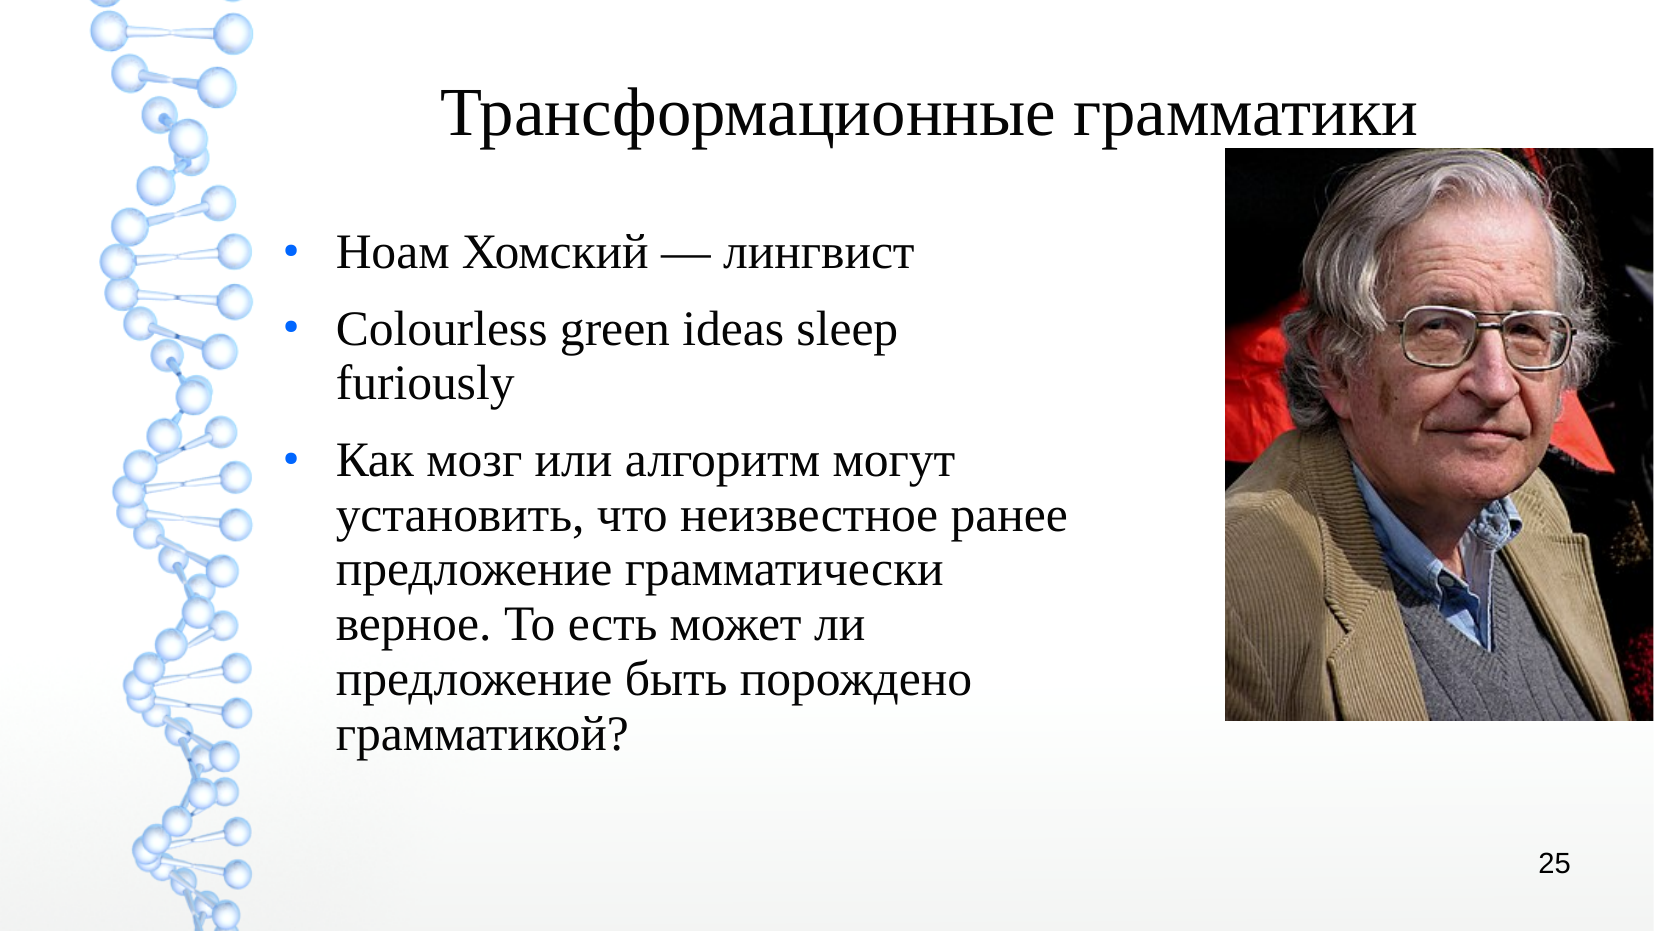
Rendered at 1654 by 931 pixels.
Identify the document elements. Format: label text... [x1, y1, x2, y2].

list Ноам Хомский — лингвист Colourless green ideas sleep furiously Как мозг или алгоритм могут установить, что неизвестное ранее предложение грамматически верное. То есть может ли предложение быть порождено грамматикой? [265, 224, 1075, 764]
title Трансформационные грамматики [265, 35, 1595, 189]
picture [0, 0, 1654, 931]
